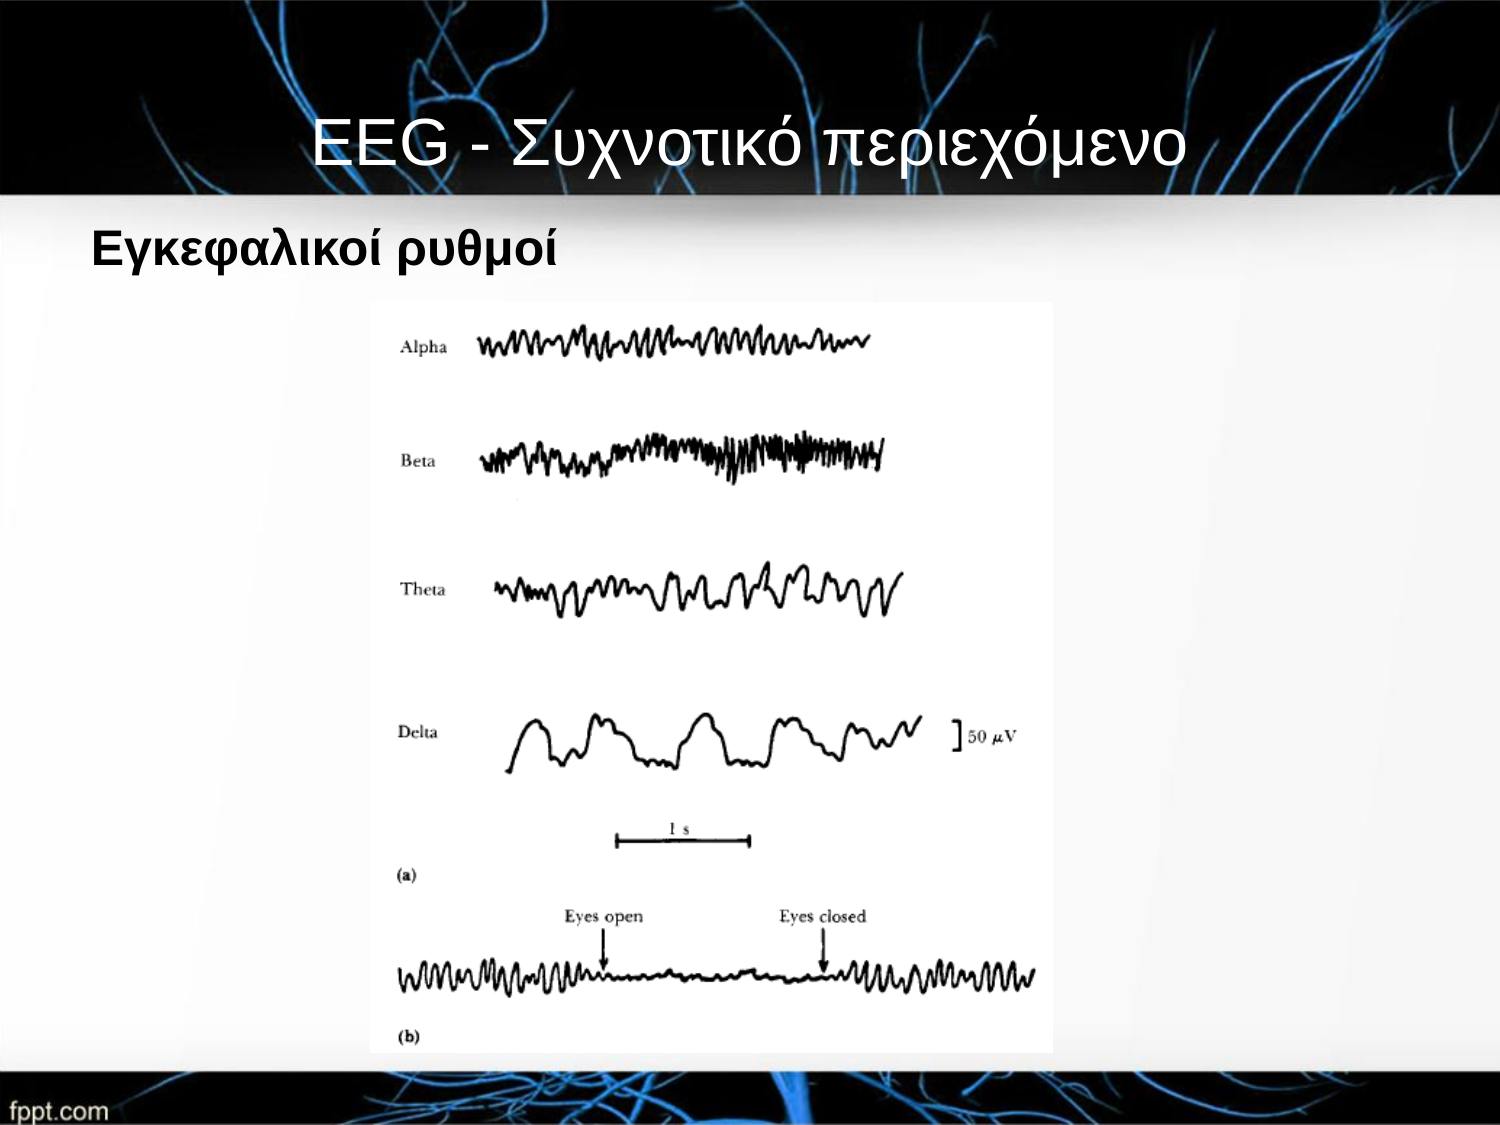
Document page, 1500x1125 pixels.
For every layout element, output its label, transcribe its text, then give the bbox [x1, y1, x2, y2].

title EEG - Συχνοτικό περιεχόμενο [75, 45, 1425, 208]
list Εγκεφαλικοί ρυθμοί [75, 208, 1426, 951]
picture [0, 0, 1500, 1125]
